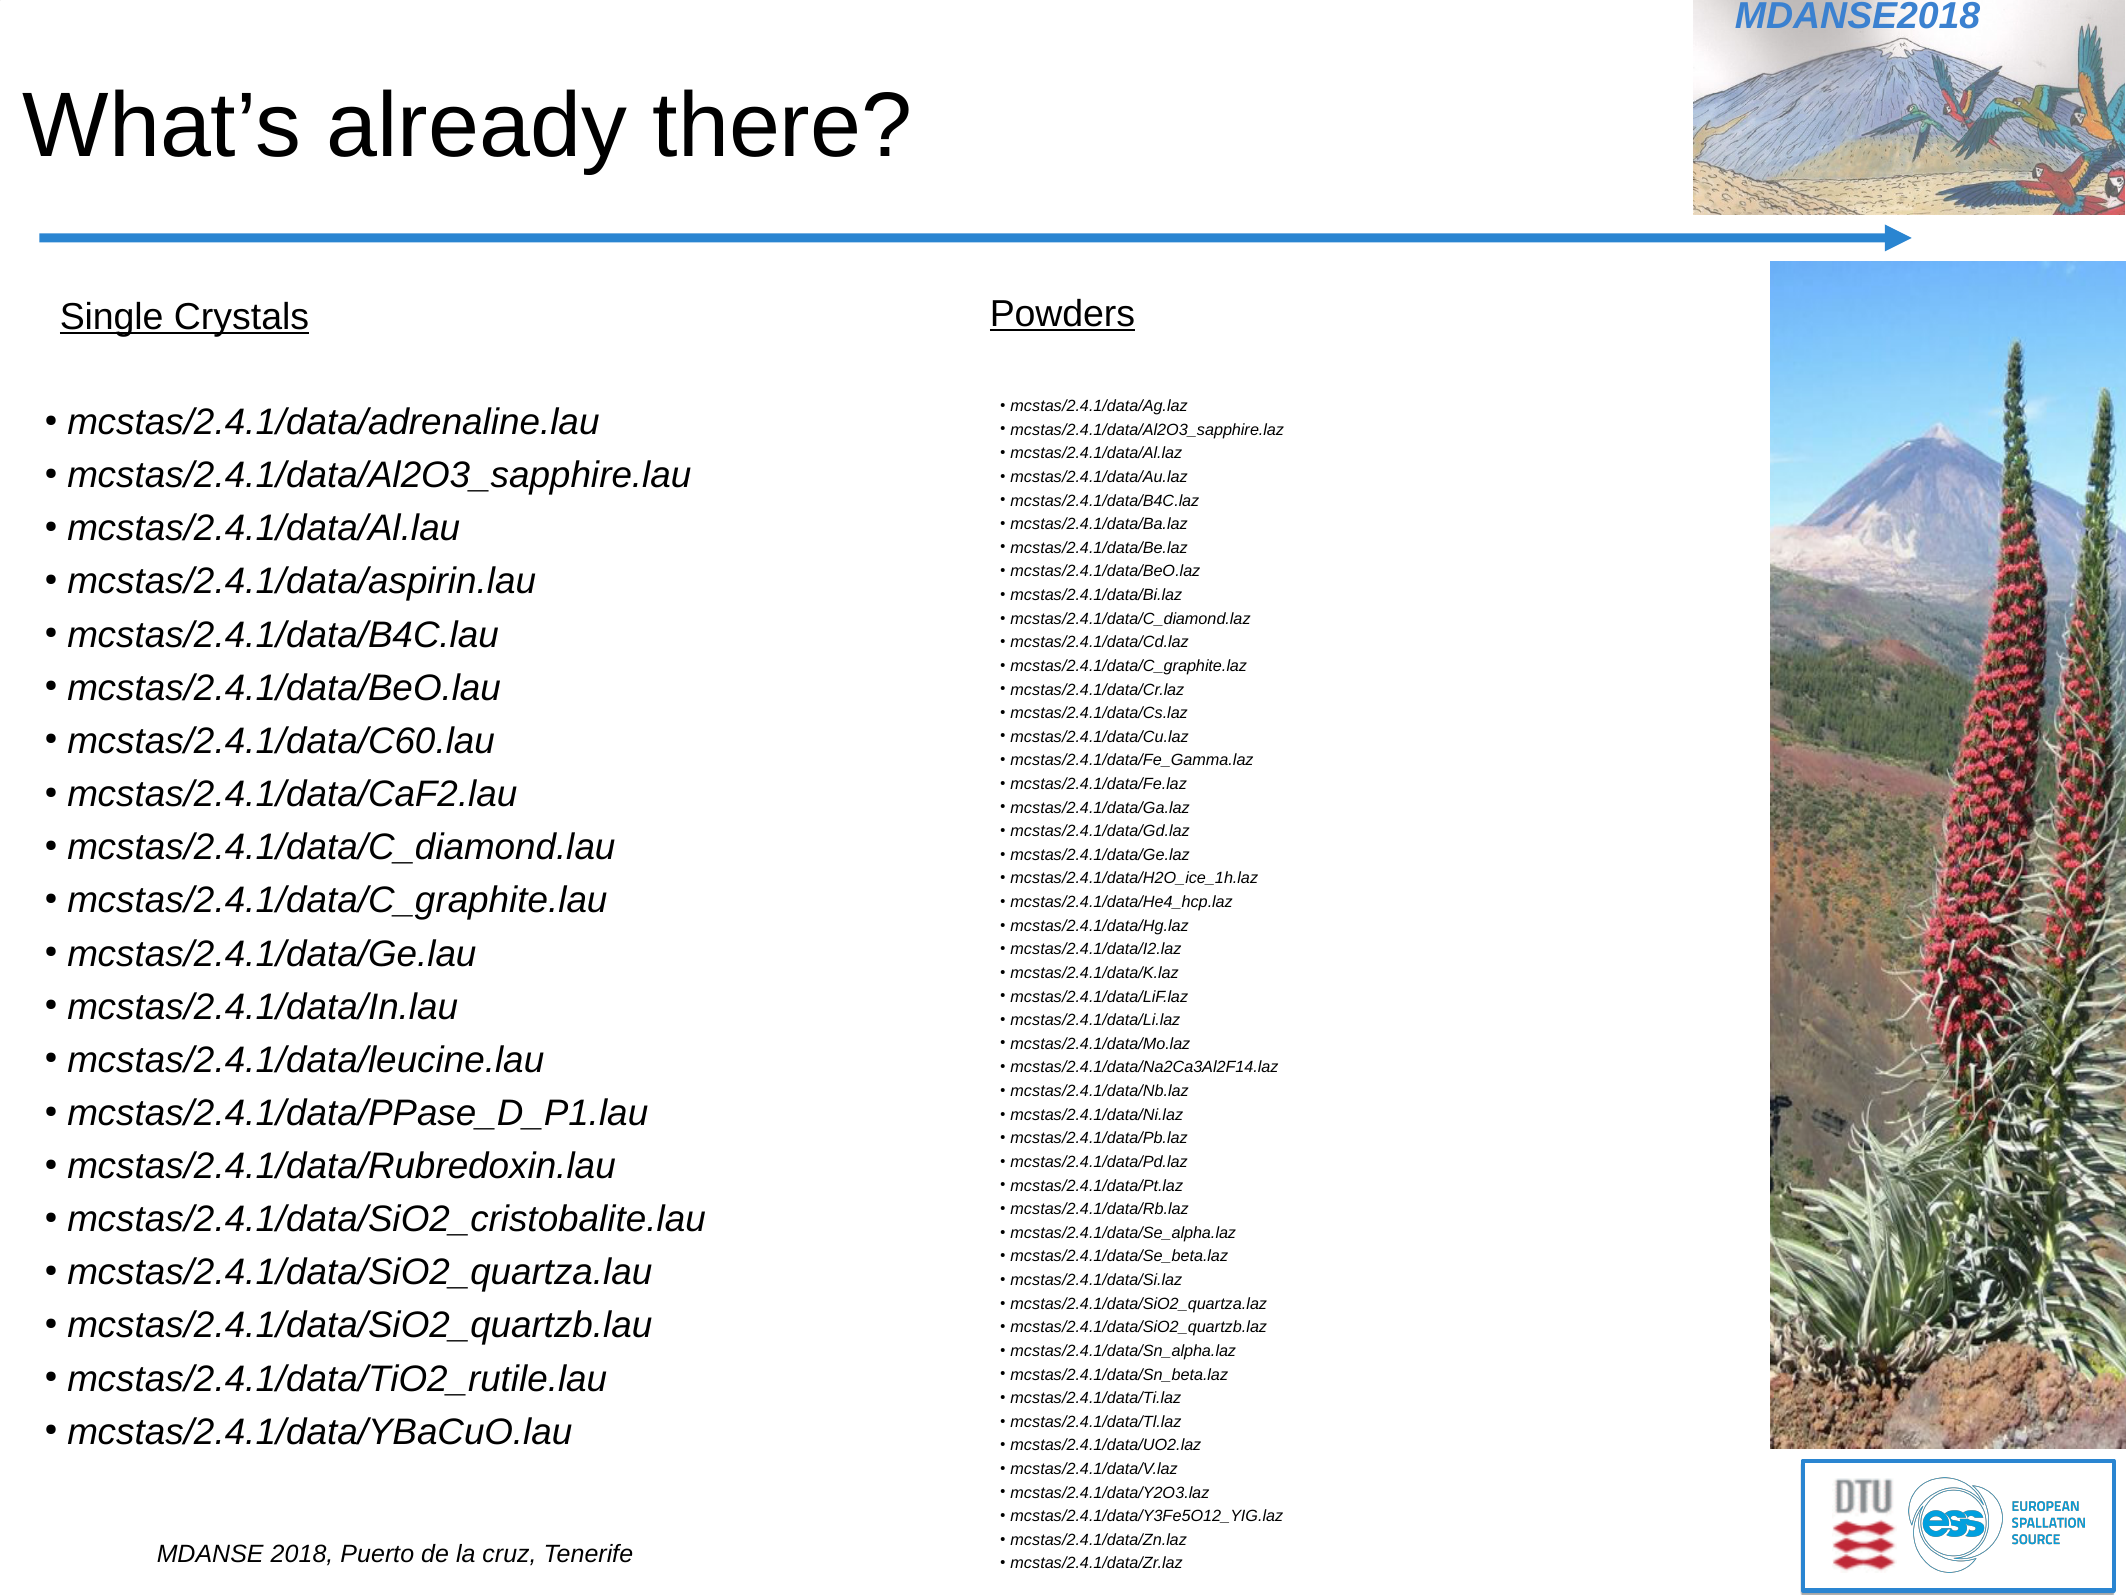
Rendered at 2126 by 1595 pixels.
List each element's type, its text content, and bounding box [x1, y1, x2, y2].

picture [1693, 0, 2125, 215]
title What’s already there? [22, 40, 1938, 209]
picture [1770, 261, 2126, 1449]
text_box Powders [975, 285, 1546, 342]
text_box Single Crystals [45, 288, 616, 346]
picture [1921, 1477, 2085, 1573]
list mcstas/2.4.1/data/adrenaline.lau mcstas/2.4.1/data/Al2O3_sapphire.lau mcstas/2.4.1/data/Al.lau mcstas/2.4.1/data/aspirin.lau mcstas/2.4.1/data/B4C.lau mcstas/2.4.1/data/BeO.lau mcstas/2.4.1/data/C60.lau mcstas/2.4.1/data/CaF2.lau mcstas/2.4.1/data/C_diamond.lau mcstas/2.4.1/data/C_graphite.lau mcstas/2.4.1/data/Ge.lau mcstas/2.4.1/data/In.lau mcstas/2.4.1/data/leucine.lau mcstas/2.4.1/data/PPase_D_P1.lau mcstas/2.4.1/data/Rubredoxin.lau mcstas/2.4.1/data/SiO2_cristobalite.lau mcstas/2.4.1/data/SiO2_quartza.lau mcstas/2.4.1/data/SiO2_quartzb.lau mcstas/2.4.1/data/TiO2_rutile.lau mcstas/2.4.1/data/YBaCuO.lau [36, 405, 961, 1466]
list mcstas/2.4.1/data/Ag.laz mcstas/2.4.1/data/Al2O3_sapphire.laz mcstas/2.4.1/data/Al.laz mcstas/2.4.1/data/Au.laz mcstas/2.4.1/data/B4C.laz mcstas/2.4.1/data/Ba.laz mcstas/2.4.1/data/Be.laz mcstas/2.4.1/data/BeO.laz mcstas/2.4.1/data/Bi.laz mcstas/2.4.1/data/C_diamond.laz mcstas/2.4.1/data/Cd.laz mcstas/2.4.1/data/C_graphite.laz mcstas/2.4.1/data/Cr.laz mcstas/2.4.1/data/Cs.laz mcstas/2.4.1/data/Cu.laz mcstas/2.4.1/data/Fe_Gamma.laz mcstas/2.4.1/data/Fe.laz mcstas/2.4.1/data/Ga.laz mcstas/2.4.1/data/Gd.laz mcstas/2.4.1/data/Ge.laz mcstas/2.4.1/data/H2O_ice_1h.laz mcstas/2.4.1/data/He4_hcp.laz mcstas/2.4.1/data/Hg.laz mcstas/2.4.1/data/I2.laz mcstas/2.4.1/data/K.laz mcstas/2.4.1/data/LiF.laz mcstas/2.4.1/data/Li.laz mcstas/2.4.1/data/Mo.laz mcstas/2.4.1/data/Na2Ca3Al2F14.laz mcstas/2.4.1/data/Nb.laz mcstas/2.4.1/data/Ni.laz mcstas/2.4.1/data/Pb.laz mcstas/2.4.1/data/Pd.laz mcstas/2.4.1/data/Pt.laz mcstas/2.4.1/data/Rb.laz mcstas/2.4.1/data/Se_alpha.laz mcstas/2.4.1/data/Se_beta.laz mcstas/2.4.1/data/Si.laz mcstas/2.4.1/data/SiO2_quartza.laz mcstas/2.4.1/data/SiO2_quartzb.laz mcstas/2.4.1/data/Sn_alpha.laz mcstas/2.4.1/data/Sn_beta.laz mcstas/2.4.1/data/Ti.laz mcstas/2.4.1/data/Tl.laz mcstas/2.4.1/data/UO2.laz mcstas/2.4.1/data/V.laz mcstas/2.4.1/data/Y2O3.laz mcstas/2.4.1/data/Y3Fe5O12_YIG.laz mcstas/2.4.1/data/Zn.laz mcstas/2.4.1/data/Zr.laz [996, 398, 1921, 1576]
